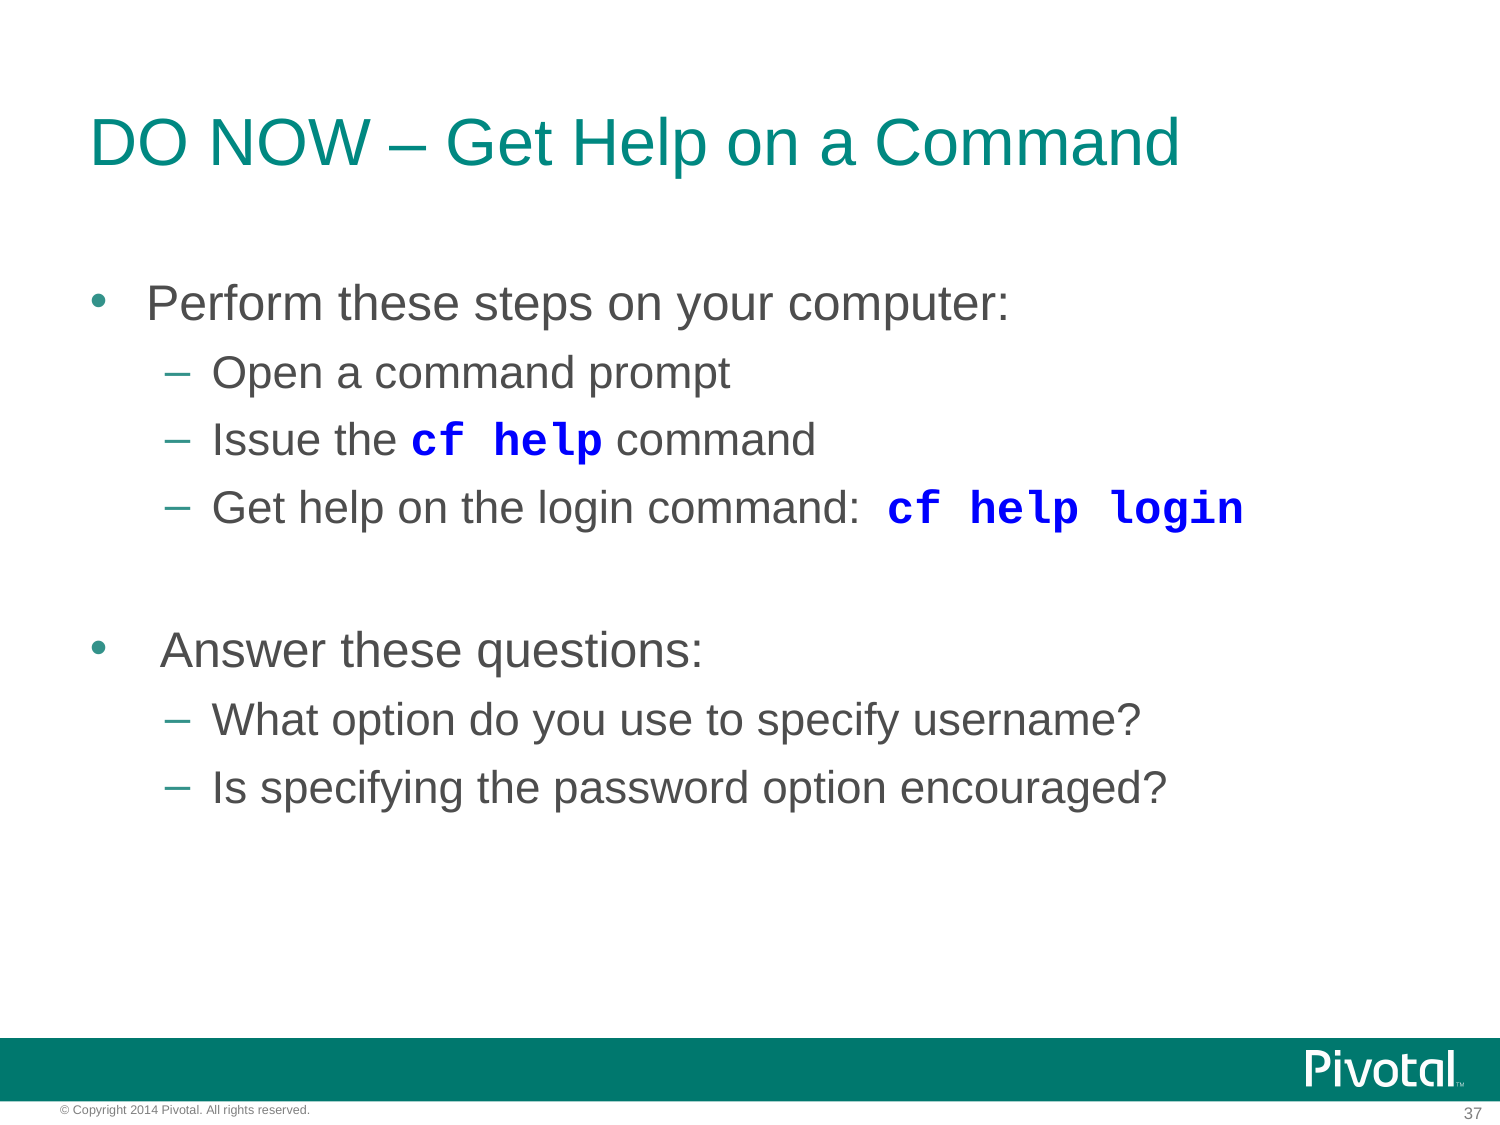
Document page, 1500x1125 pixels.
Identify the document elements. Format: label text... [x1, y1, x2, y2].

title DO NOW – Get Help on a Command [75, 45, 1426, 233]
picture [1306, 1050, 1464, 1087]
list Perform these steps on your computer: Open a command prompt Issue the cf help command Get help on the login command: cf help login Answer these questions: What option do you use to specify username? Is specifying the password option encouraged? [75, 262, 1426, 1005]
